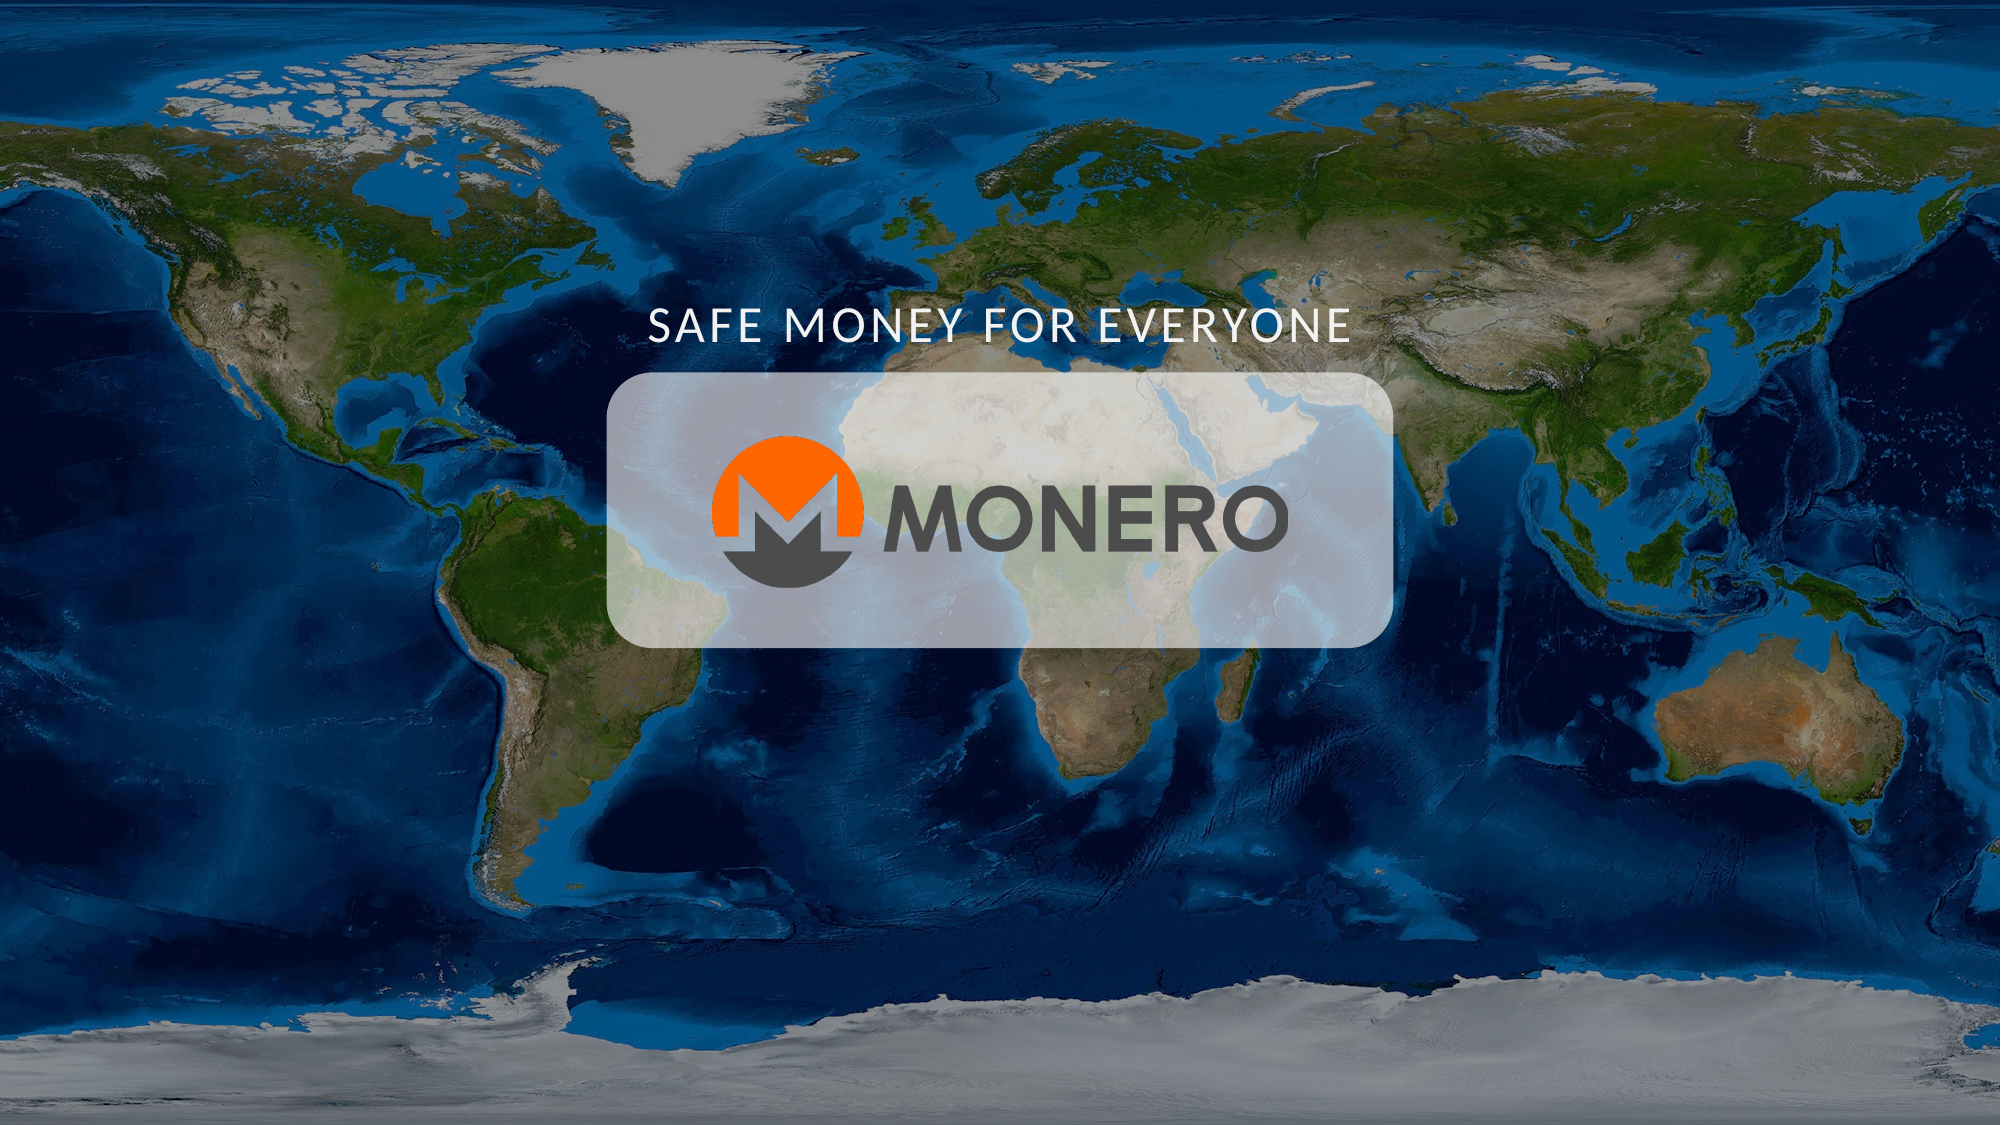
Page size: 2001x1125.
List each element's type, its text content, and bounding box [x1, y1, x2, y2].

text_box [606, 372, 712, 649]
picture [0, 0, 2000, 1125]
text_box [1288, 372, 1394, 649]
text_box SAFE MONEY FOR EVERYONE [626, 282, 1374, 361]
